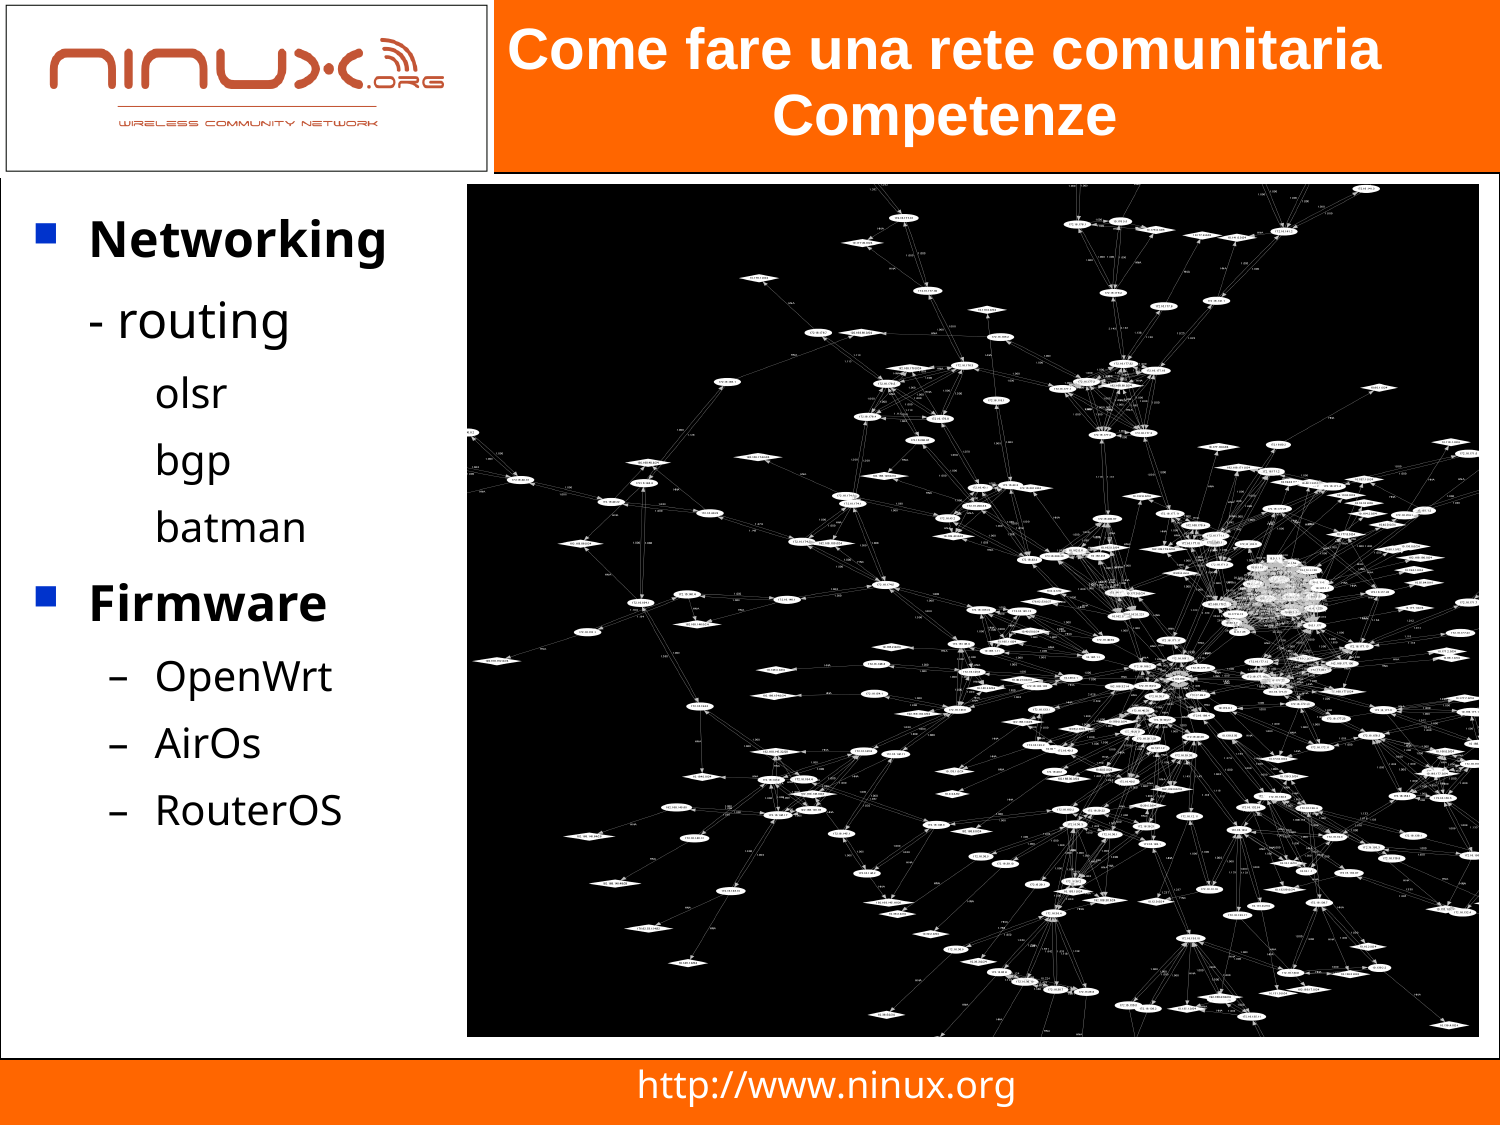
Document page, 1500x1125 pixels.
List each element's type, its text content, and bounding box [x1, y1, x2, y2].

list Networking - routing olsr bgp batman Firmware OpenWrt AirOs RouterOS [17, 196, 467, 864]
text_box http://www.ninux.org [621, 1053, 1159, 1125]
picture [0, 0, 494, 178]
title Come fare una rete comunitaria Competenze [421, 0, 1470, 165]
picture [467, 184, 1479, 1037]
